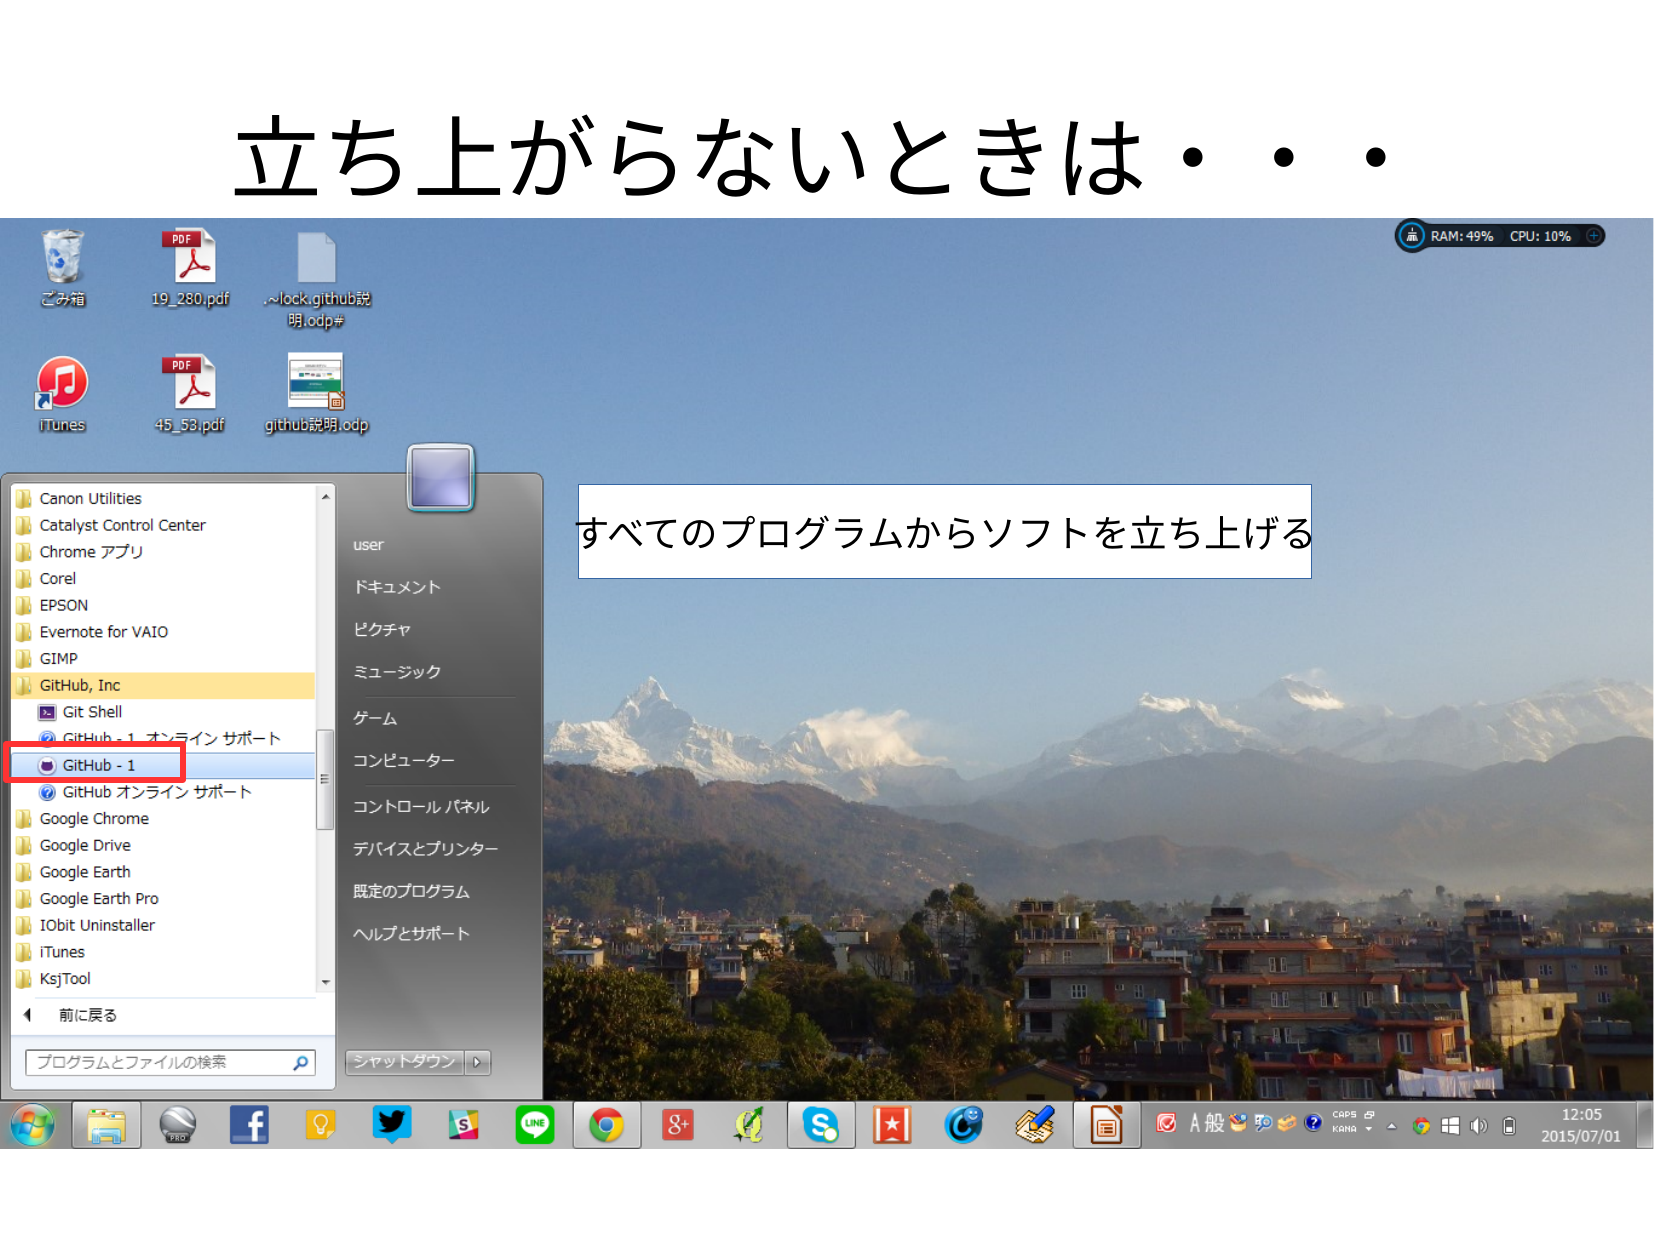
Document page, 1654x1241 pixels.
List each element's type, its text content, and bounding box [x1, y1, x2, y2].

picture [0, 218, 1654, 1149]
title 立ち上がらないときは・・・ [82, 49, 1571, 218]
text_box すべてのプログラムからソフトを立ち上げる [578, 484, 1312, 579]
